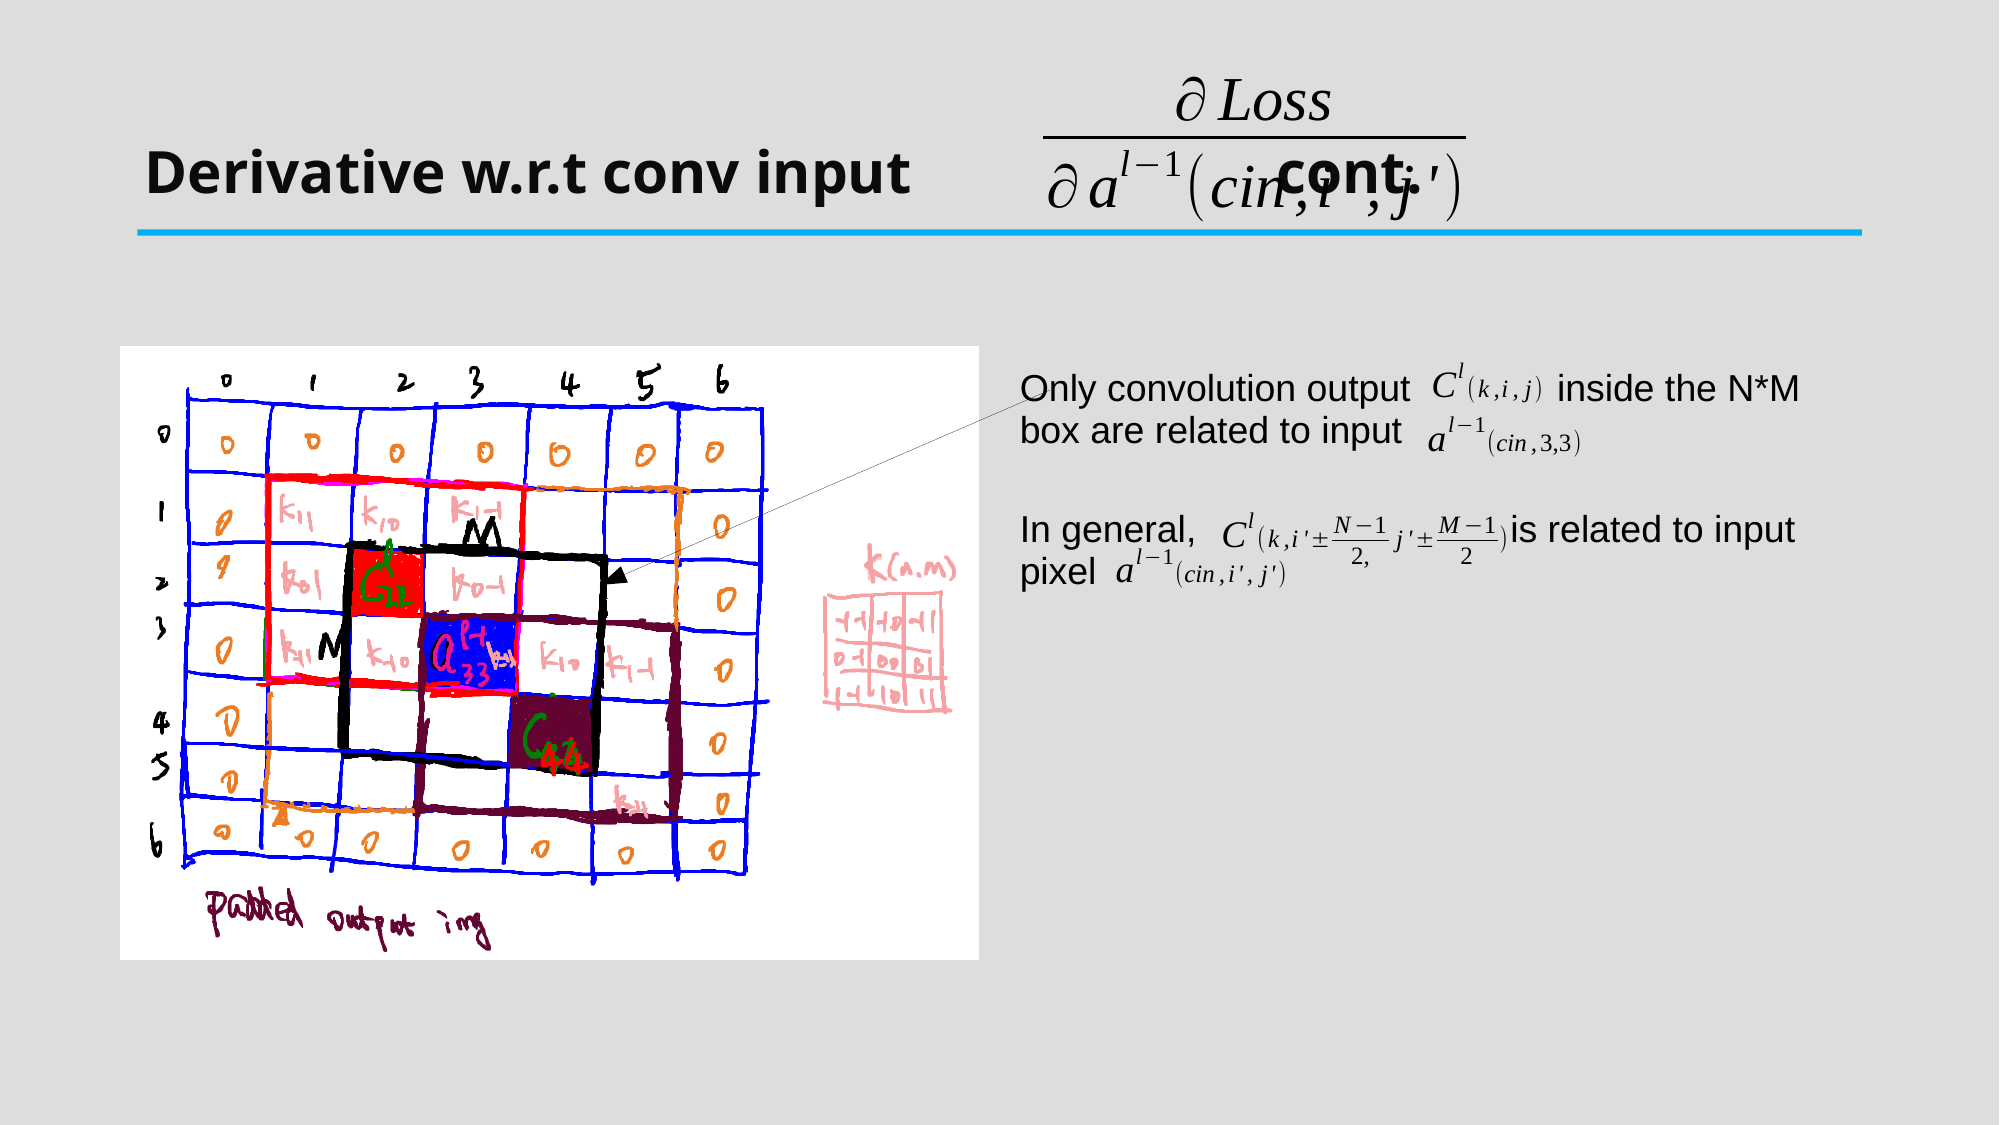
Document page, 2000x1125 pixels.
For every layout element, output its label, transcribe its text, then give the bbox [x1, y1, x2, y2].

text_box Only convolution output inside the N*M box are related to input [1005, 360, 1876, 459]
chart [1033, 64, 1475, 226]
chart [1109, 508, 1514, 591]
chart [1421, 412, 1587, 459]
picture [120, 346, 979, 961]
text_box In general, is related to input pixel [1005, 501, 1876, 601]
title Derivative w.r.t conv input cont. [137, 108, 1863, 233]
